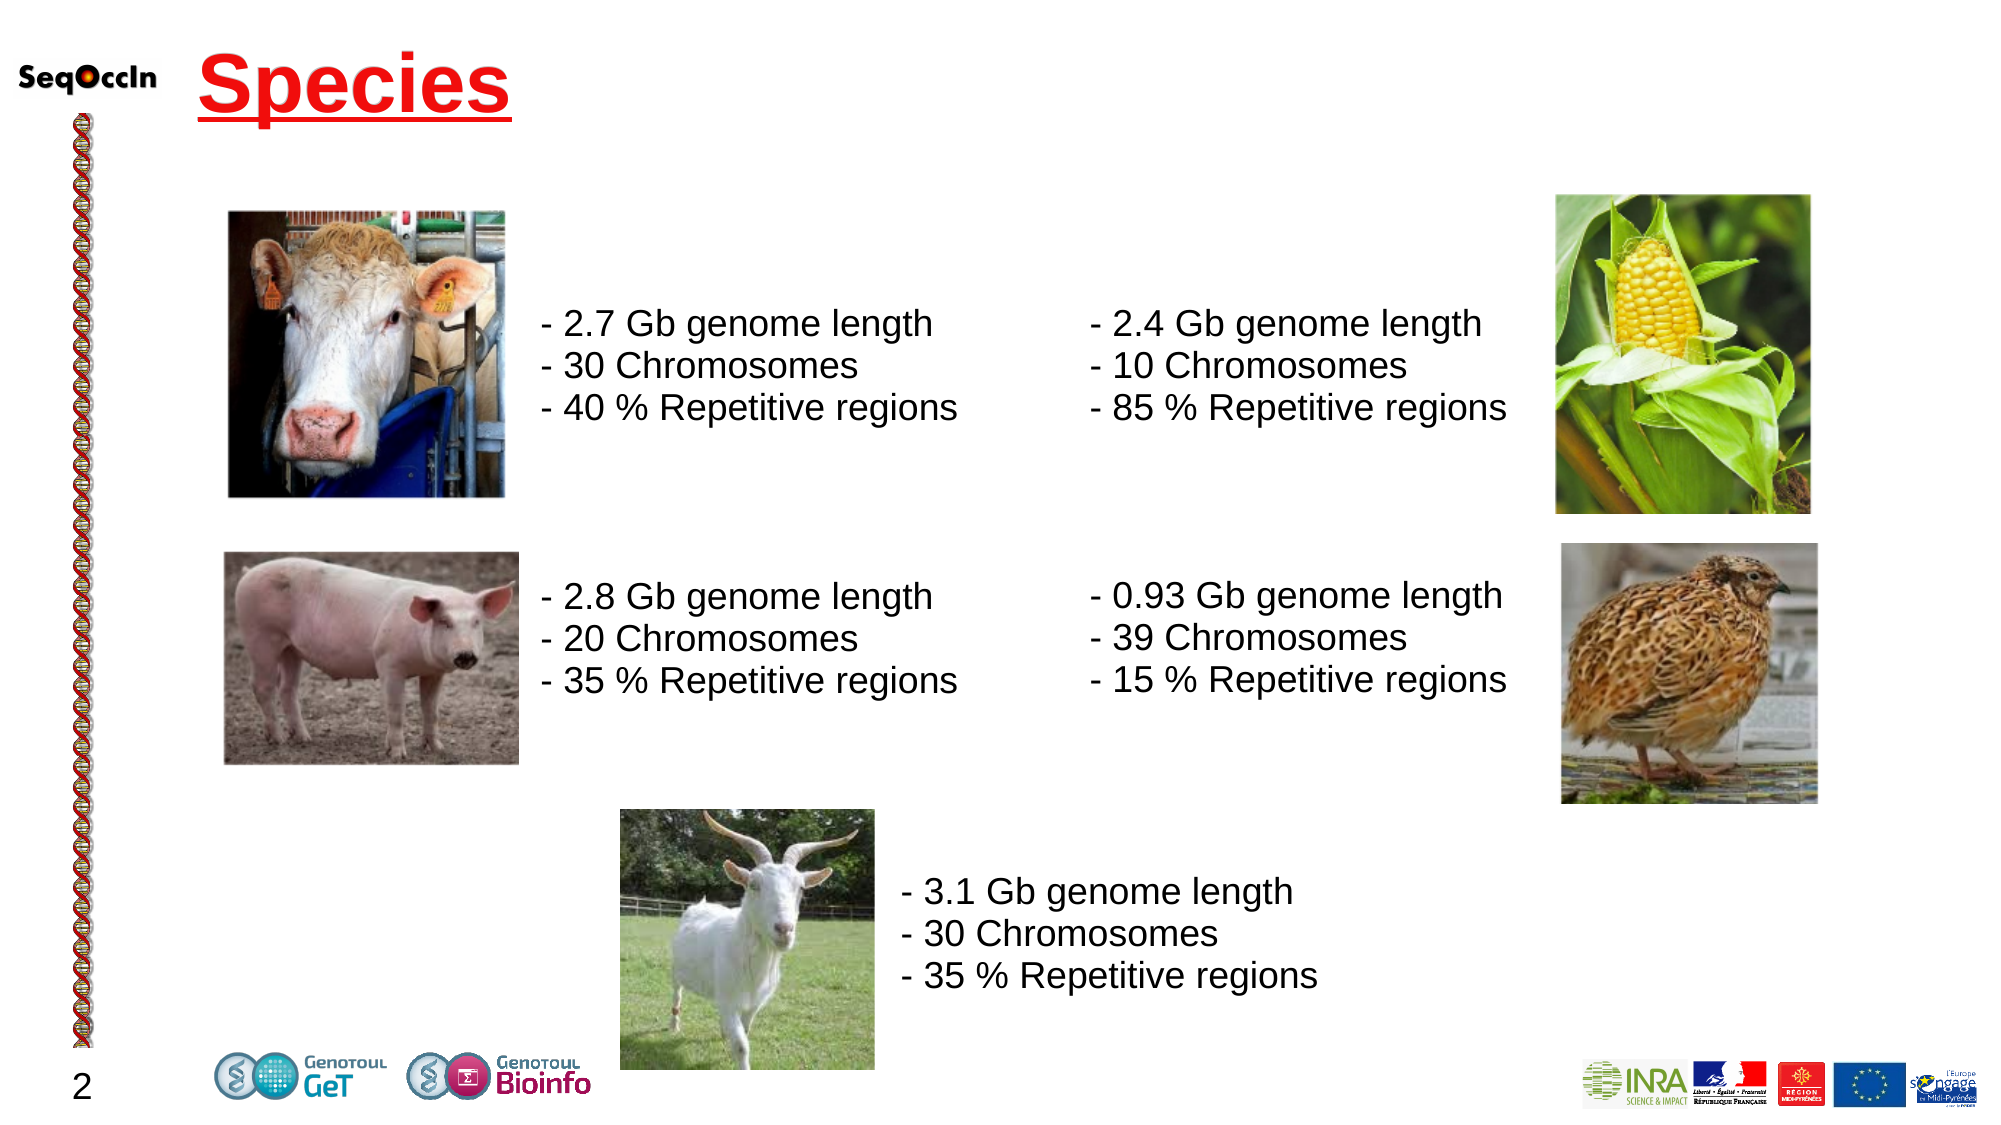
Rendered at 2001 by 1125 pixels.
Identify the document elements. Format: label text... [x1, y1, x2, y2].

text_box - 3.1 Gb genome length - 30 Chromosomes - 35 % Repetitive regions [885, 863, 1394, 1004]
picture [400, 1046, 597, 1106]
text_box - 2.8 Gb genome length - 20 Chromosomes - 35 % Repetitive regions [525, 567, 1034, 709]
picture [208, 1046, 392, 1106]
picture [183, 213, 519, 514]
text_box - 2.4 Gb genome length - 10 Chromosomes - 85 % Repetitive regions [1074, 295, 1583, 437]
picture [189, 543, 1843, 804]
text_box - 2.7 Gb genome length - 30 Chromosomes - 40 % Repetitive regions [525, 295, 1034, 437]
text_box - 0.93 Gb genome length - 39 Chromosomes - 15 % Repetitive regions [1074, 566, 1583, 708]
picture [1778, 1062, 1825, 1106]
picture [1832, 1061, 1983, 1111]
text_box Species [183, 29, 1837, 213]
picture [1581, 1059, 1689, 1109]
text_box [519, 213, 1524, 786]
picture [73, 113, 91, 1048]
picture [13, 58, 162, 99]
picture [1524, 213, 1837, 514]
picture [620, 809, 875, 1070]
